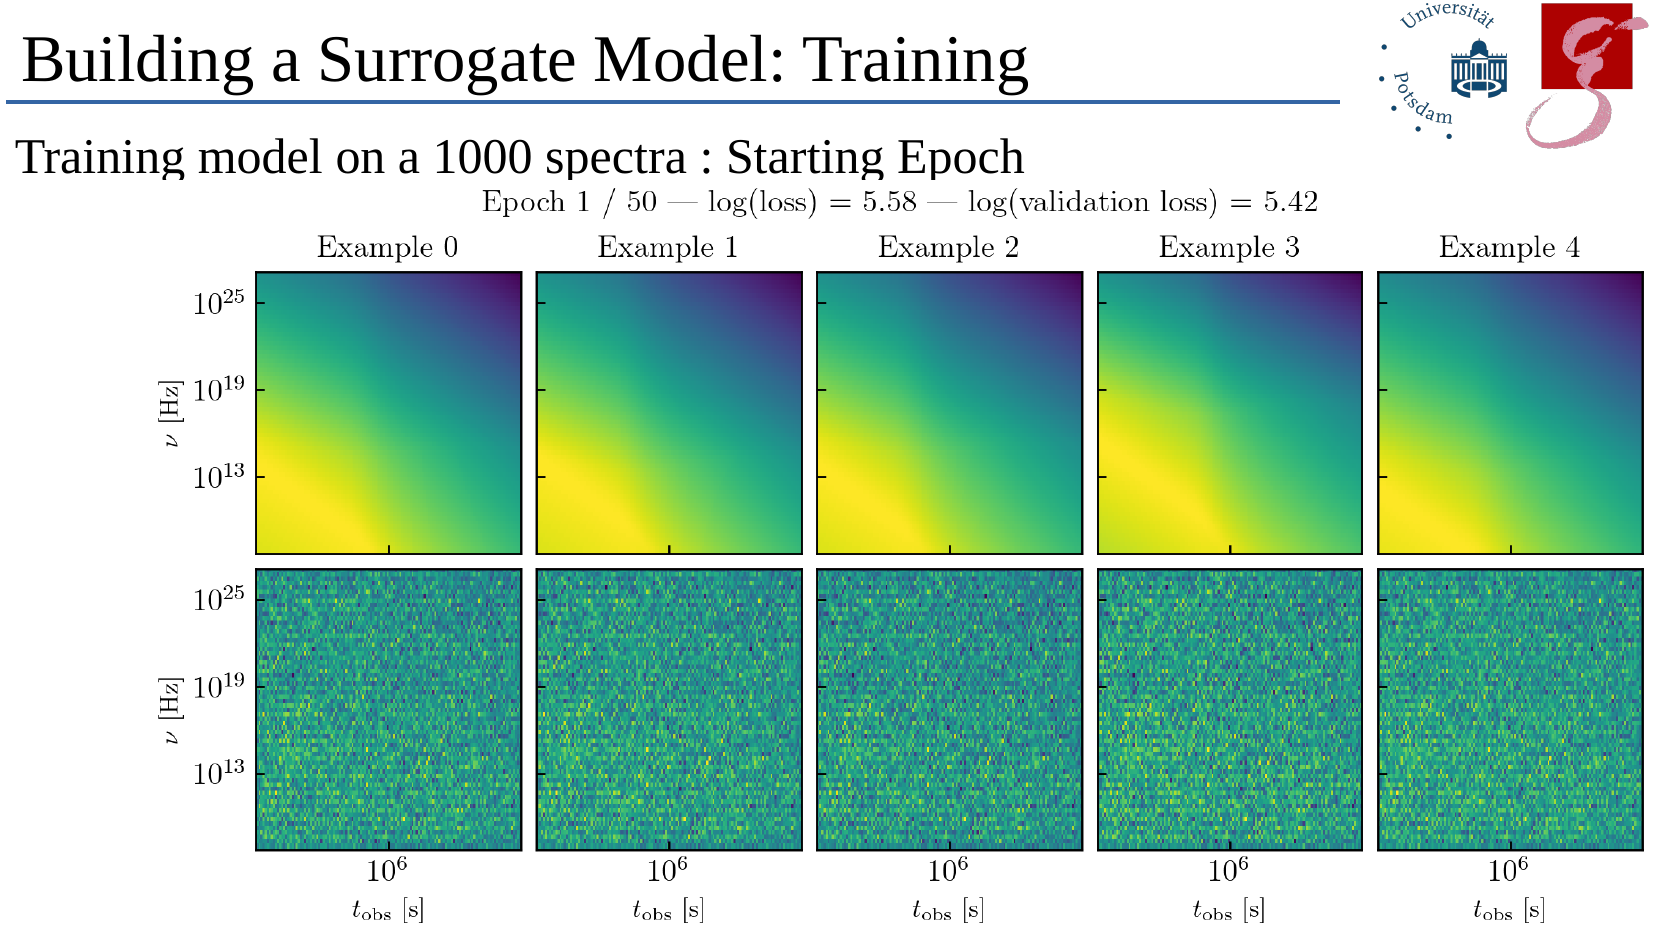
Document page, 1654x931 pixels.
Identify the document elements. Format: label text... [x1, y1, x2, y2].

text_box Training model on a 1000 spectra : Starting Epoch [0, 122, 1035, 187]
title Building a Surrogate Model: Training [20, 0, 1375, 118]
picture [1375, 0, 1654, 154]
picture [150, 180, 1650, 931]
